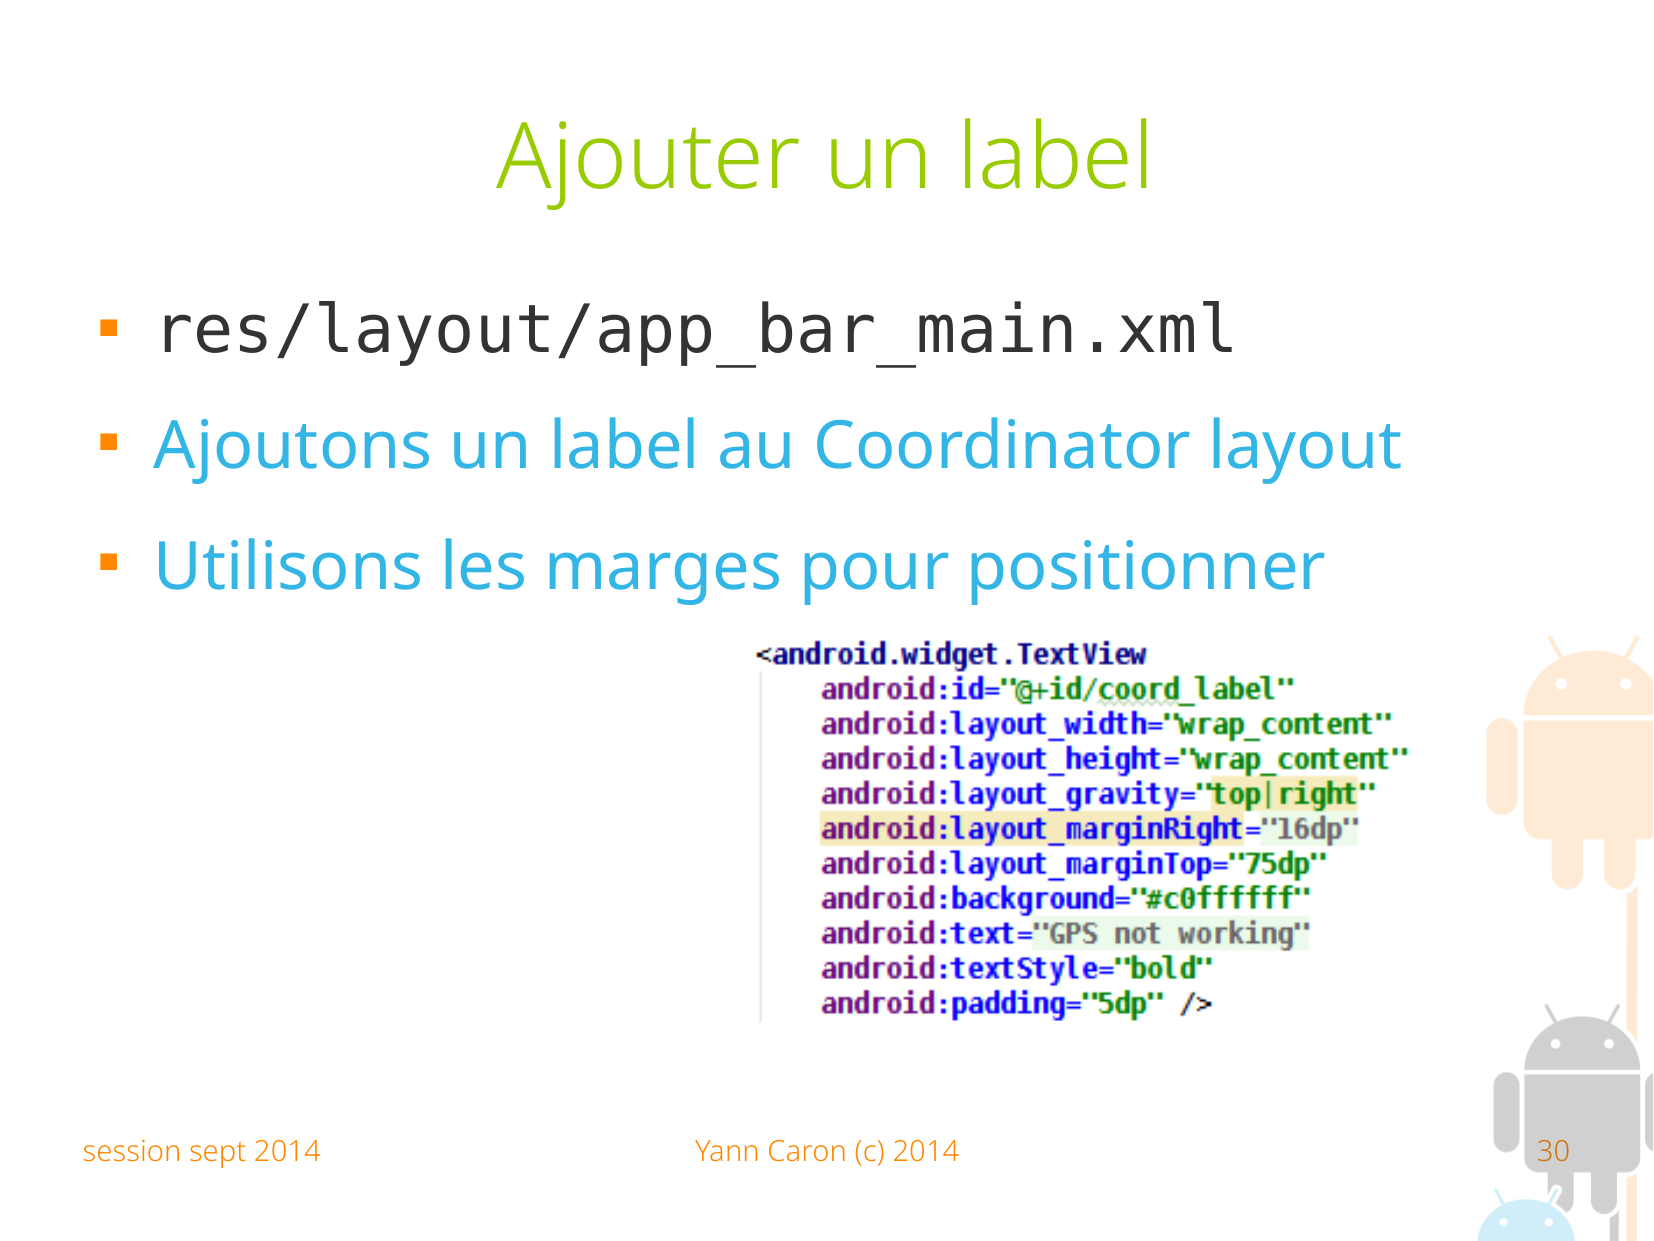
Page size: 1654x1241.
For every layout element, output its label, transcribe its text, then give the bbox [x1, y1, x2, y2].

list res/layout/app_bar_main.xml Ajoutons un label au Coordinator layout Utilisons les marges pour positionner [82, 290, 1571, 1010]
picture [240, 423, 1654, 1241]
title Ajouter un label [82, 49, 1571, 257]
